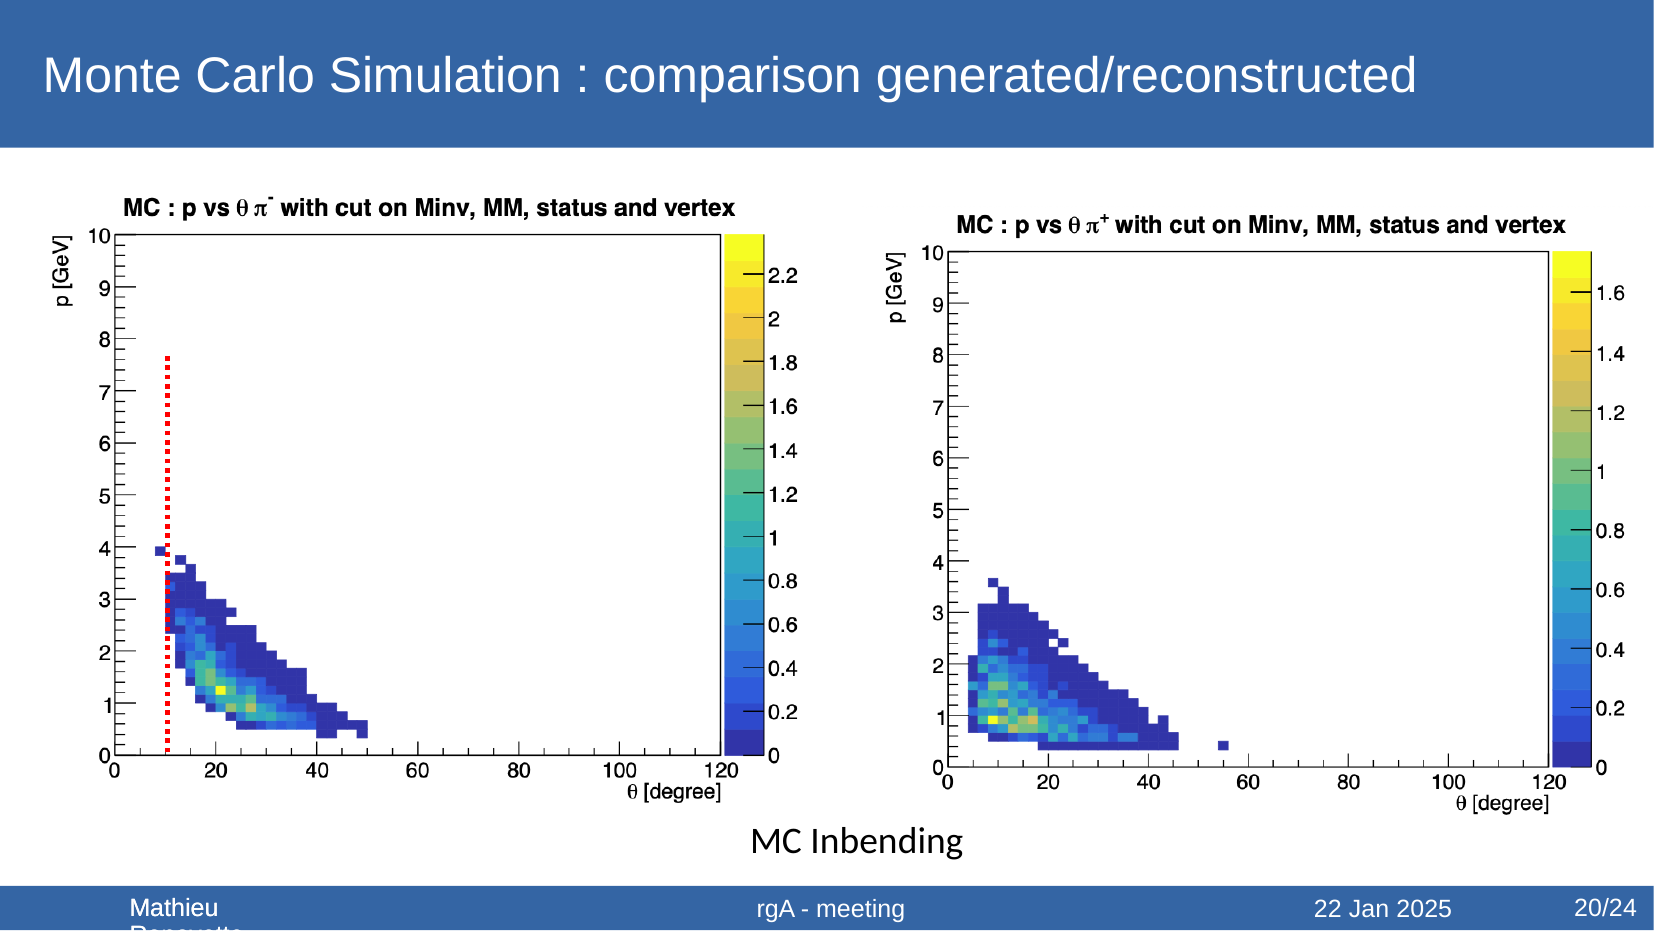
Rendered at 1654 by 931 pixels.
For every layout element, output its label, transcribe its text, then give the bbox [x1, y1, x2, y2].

text_box Mathieu Ronayette [114, 885, 355, 929]
text_box 22 Jan 2025 [1299, 887, 1536, 931]
text_box Monte Carlo Simulation : comparison generated/reconstructed [27, 40, 1536, 114]
text_box 20/24 [1559, 885, 1654, 930]
text_box [0, 0, 1654, 148]
text_box rgA - meeting [734, 887, 953, 931]
text_box [0, 885, 131, 931]
picture [862, 206, 1654, 824]
text_box [226, 885, 1654, 931]
text_box MC Inbending [735, 809, 991, 870]
picture [28, 187, 827, 811]
